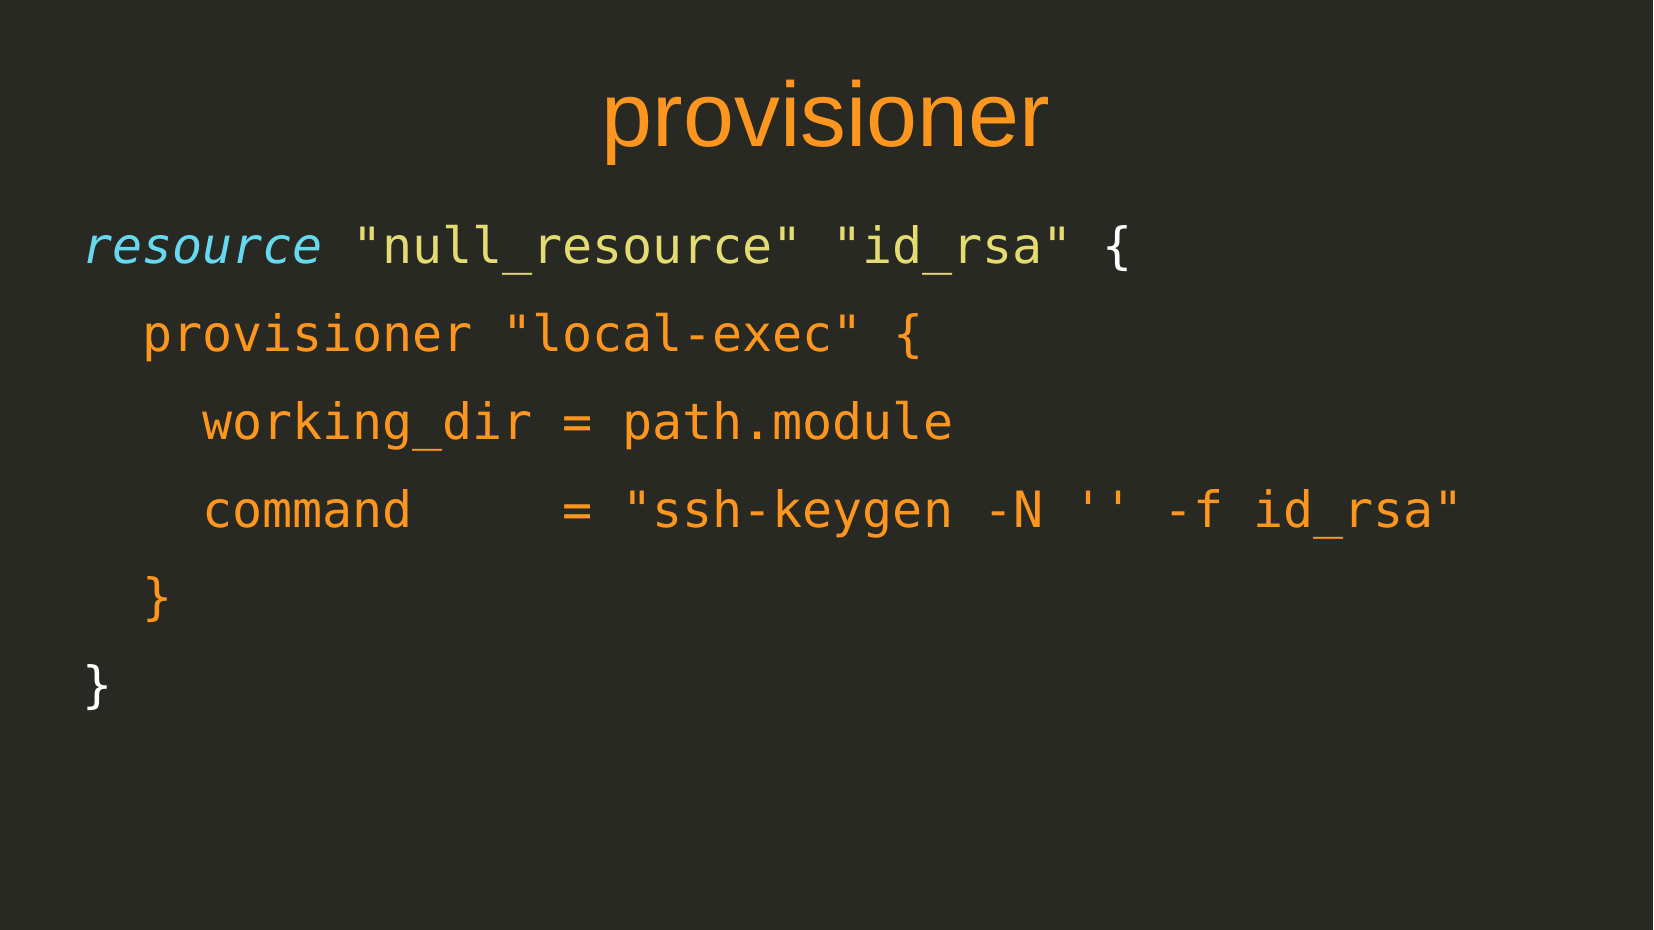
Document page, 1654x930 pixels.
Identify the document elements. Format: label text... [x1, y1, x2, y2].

title provisioner [82, 37, 1571, 193]
list resource "null_resource" "id_rsa" { provisioner "local-exec" { working_dir = path.module command = "ssh-keygen -N '' -f id_rsa" } } [82, 217, 1571, 908]
